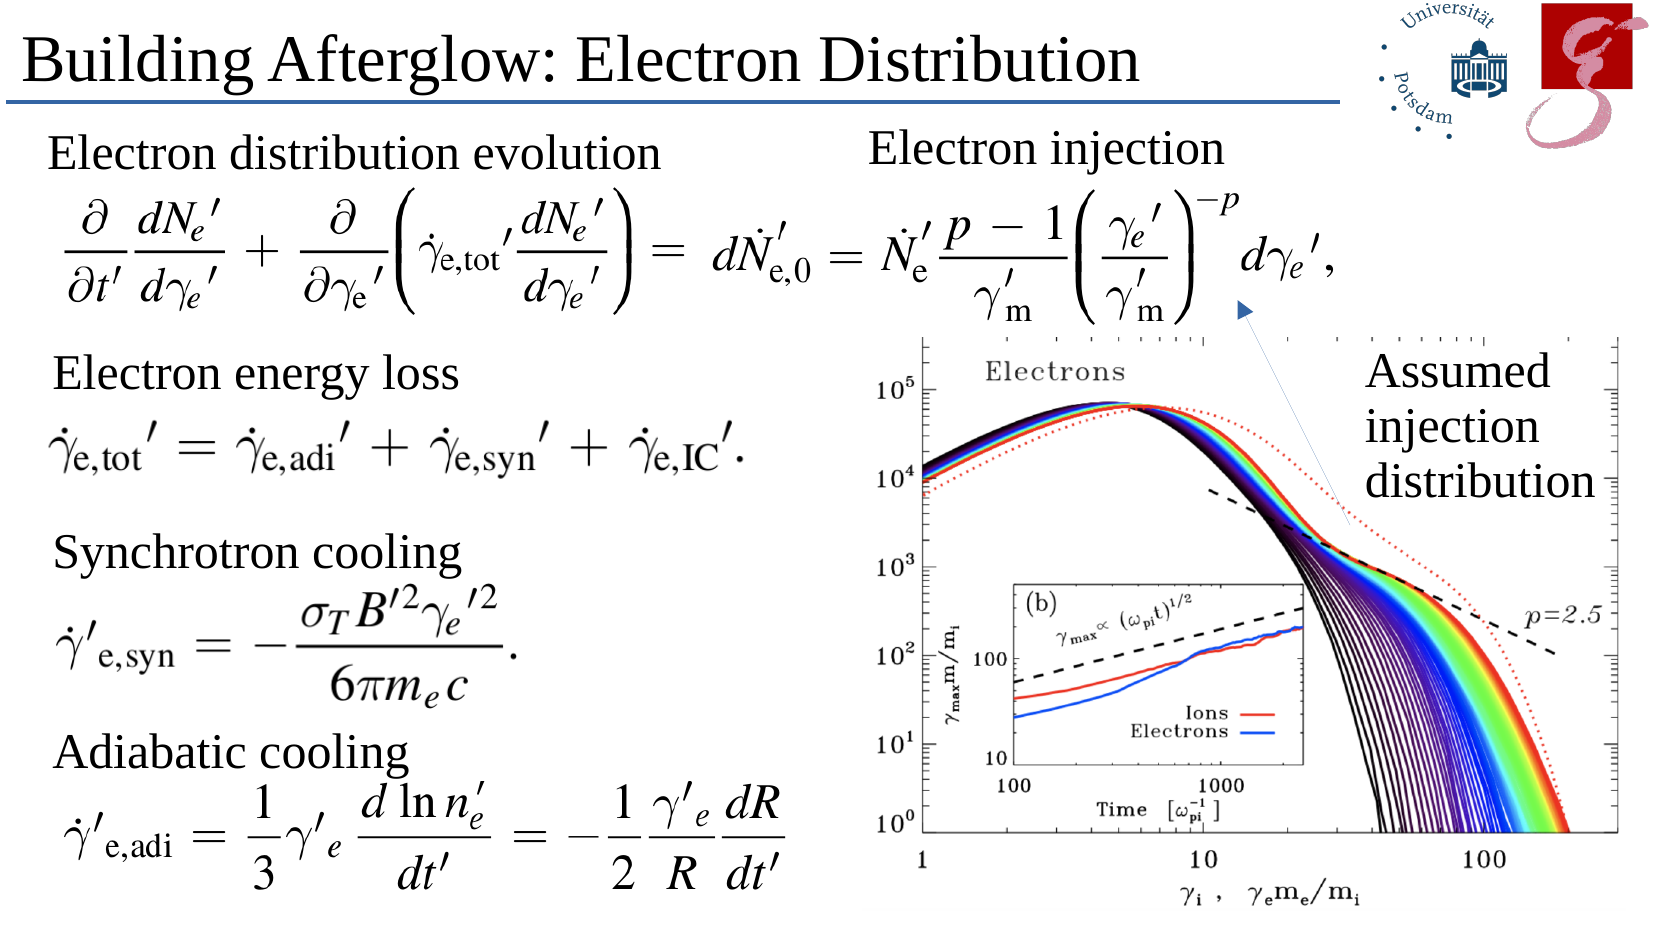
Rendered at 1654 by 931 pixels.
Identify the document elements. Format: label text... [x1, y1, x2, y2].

text_box Adiabatic cooling [37, 716, 422, 782]
text_box Electron distribution evolution [32, 117, 686, 183]
text_box Electron injection [853, 112, 1238, 178]
picture [64, 781, 788, 895]
picture [57, 178, 1344, 336]
title Building Afterglow: Electron Distribution [20, 0, 1375, 118]
picture [1375, 0, 1654, 154]
picture [49, 579, 526, 713]
text_box Assumed injection distribution [1350, 335, 1612, 501]
picture [862, 337, 1626, 911]
picture [37, 412, 751, 483]
text_box Synchrotron cooling [37, 517, 474, 582]
text_box Electron energy loss [37, 337, 487, 403]
